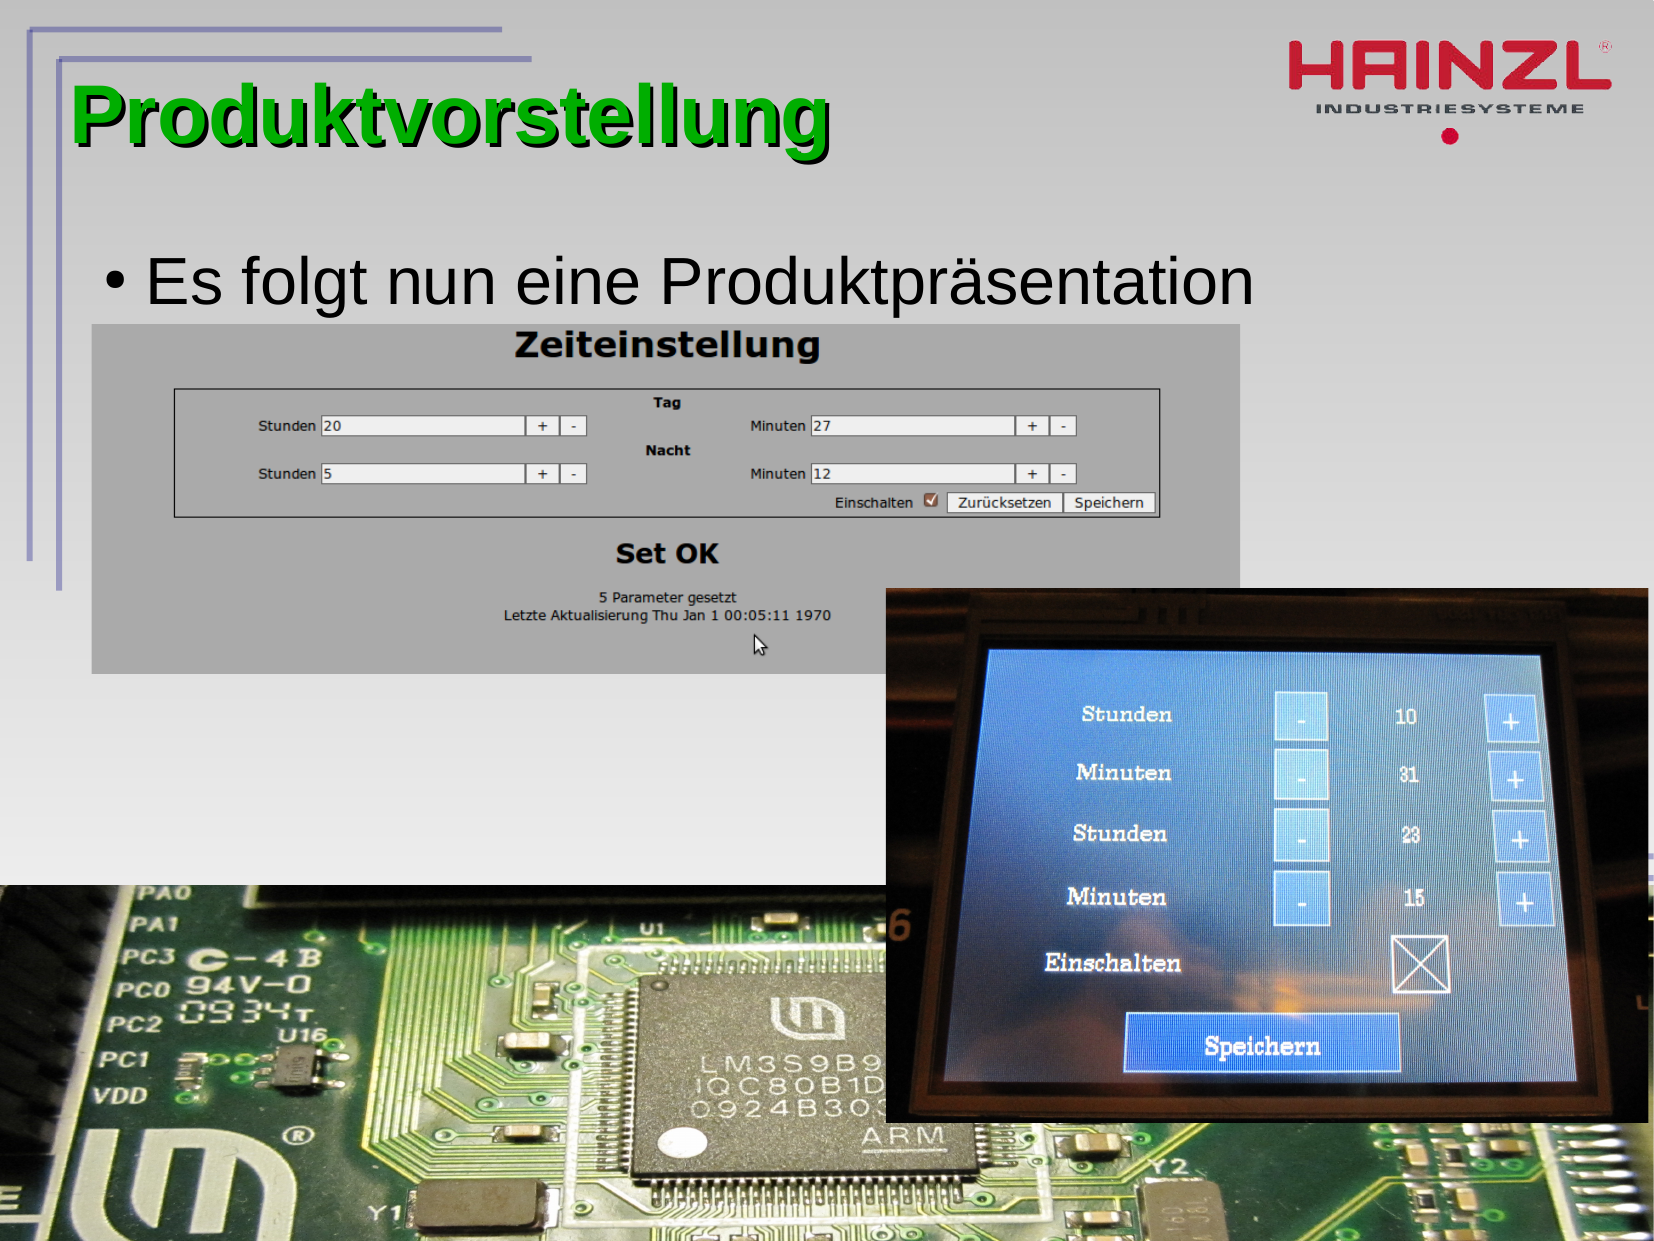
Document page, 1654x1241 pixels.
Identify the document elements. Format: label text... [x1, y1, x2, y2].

text_box Es folgt nun eine Produktpräsentation [88, 236, 1388, 326]
picture [0, 324, 1654, 1123]
picture [1269, 29, 1625, 153]
text_box Produktvorstellung [54, 61, 1034, 170]
